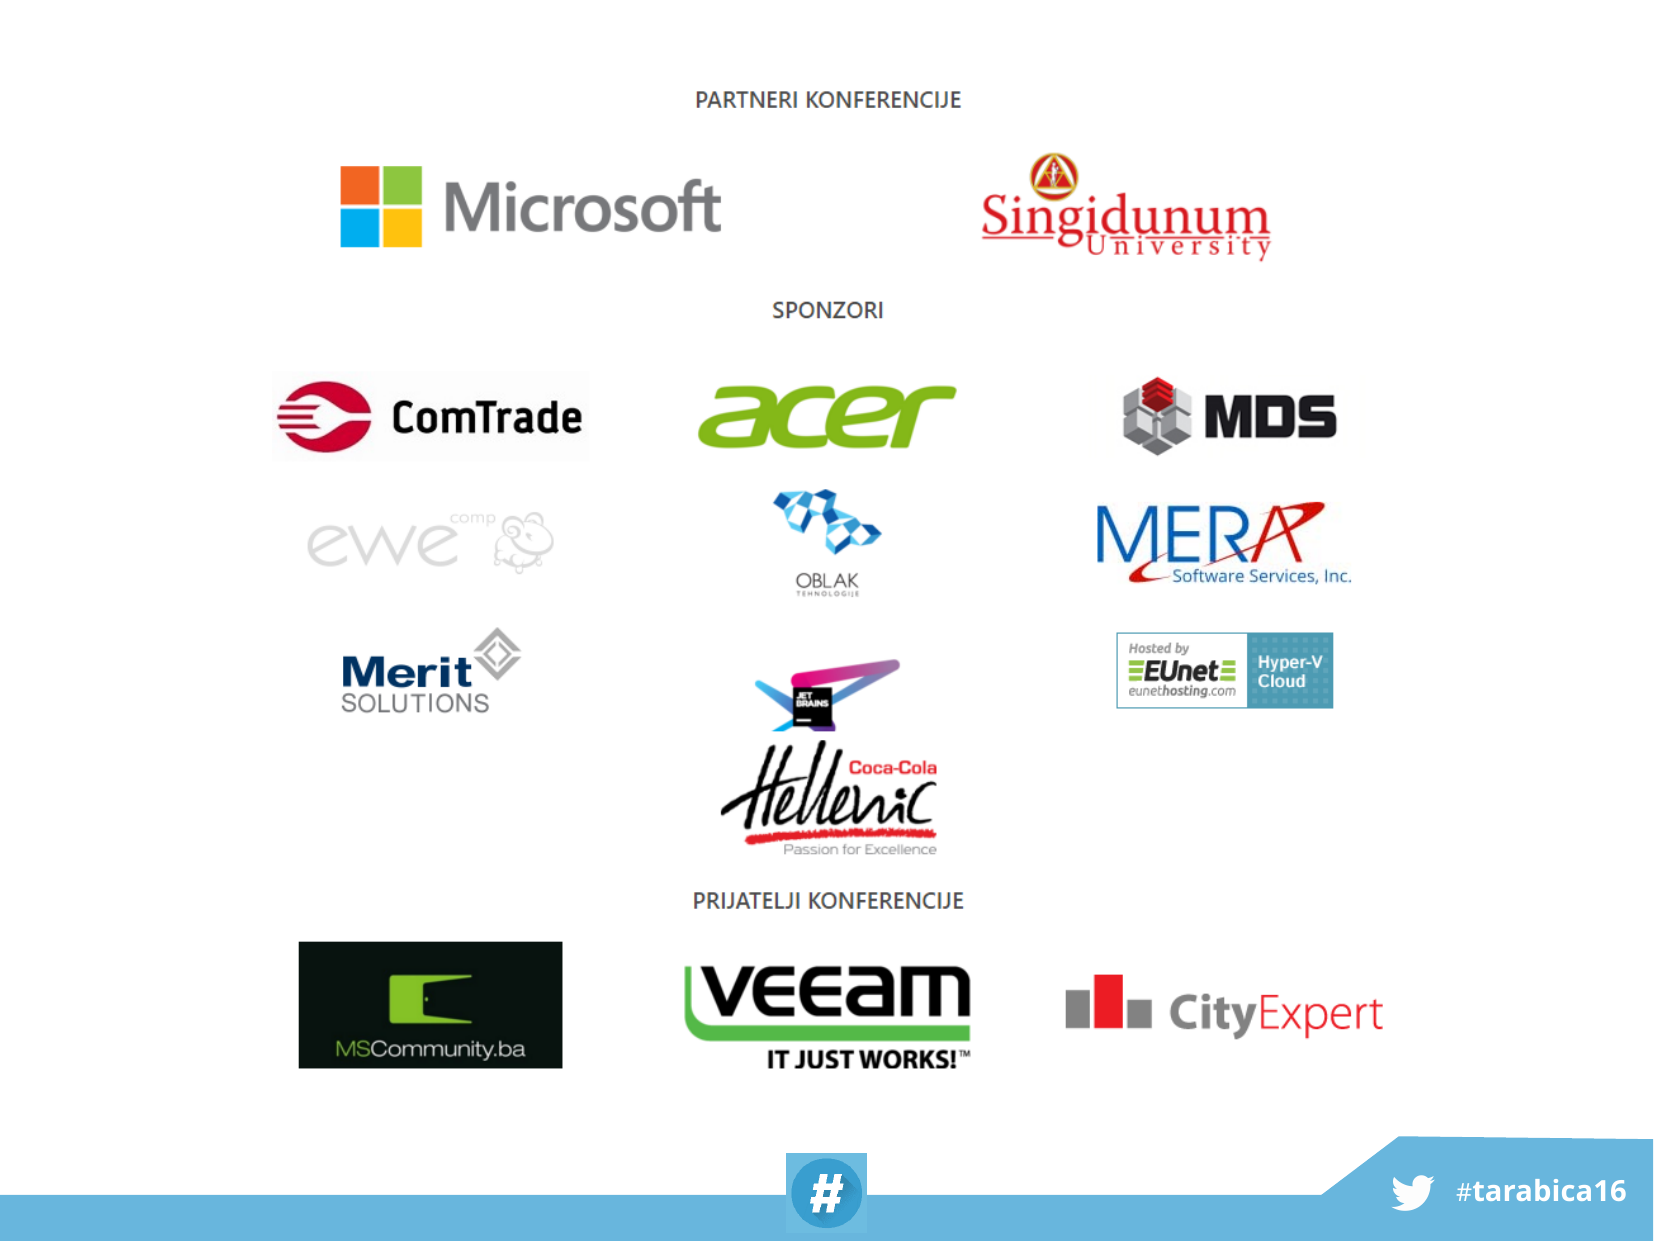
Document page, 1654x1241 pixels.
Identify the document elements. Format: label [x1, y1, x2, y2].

picture [181, 56, 1483, 1118]
picture [1378, 1158, 1448, 1228]
picture [786, 1153, 867, 1233]
